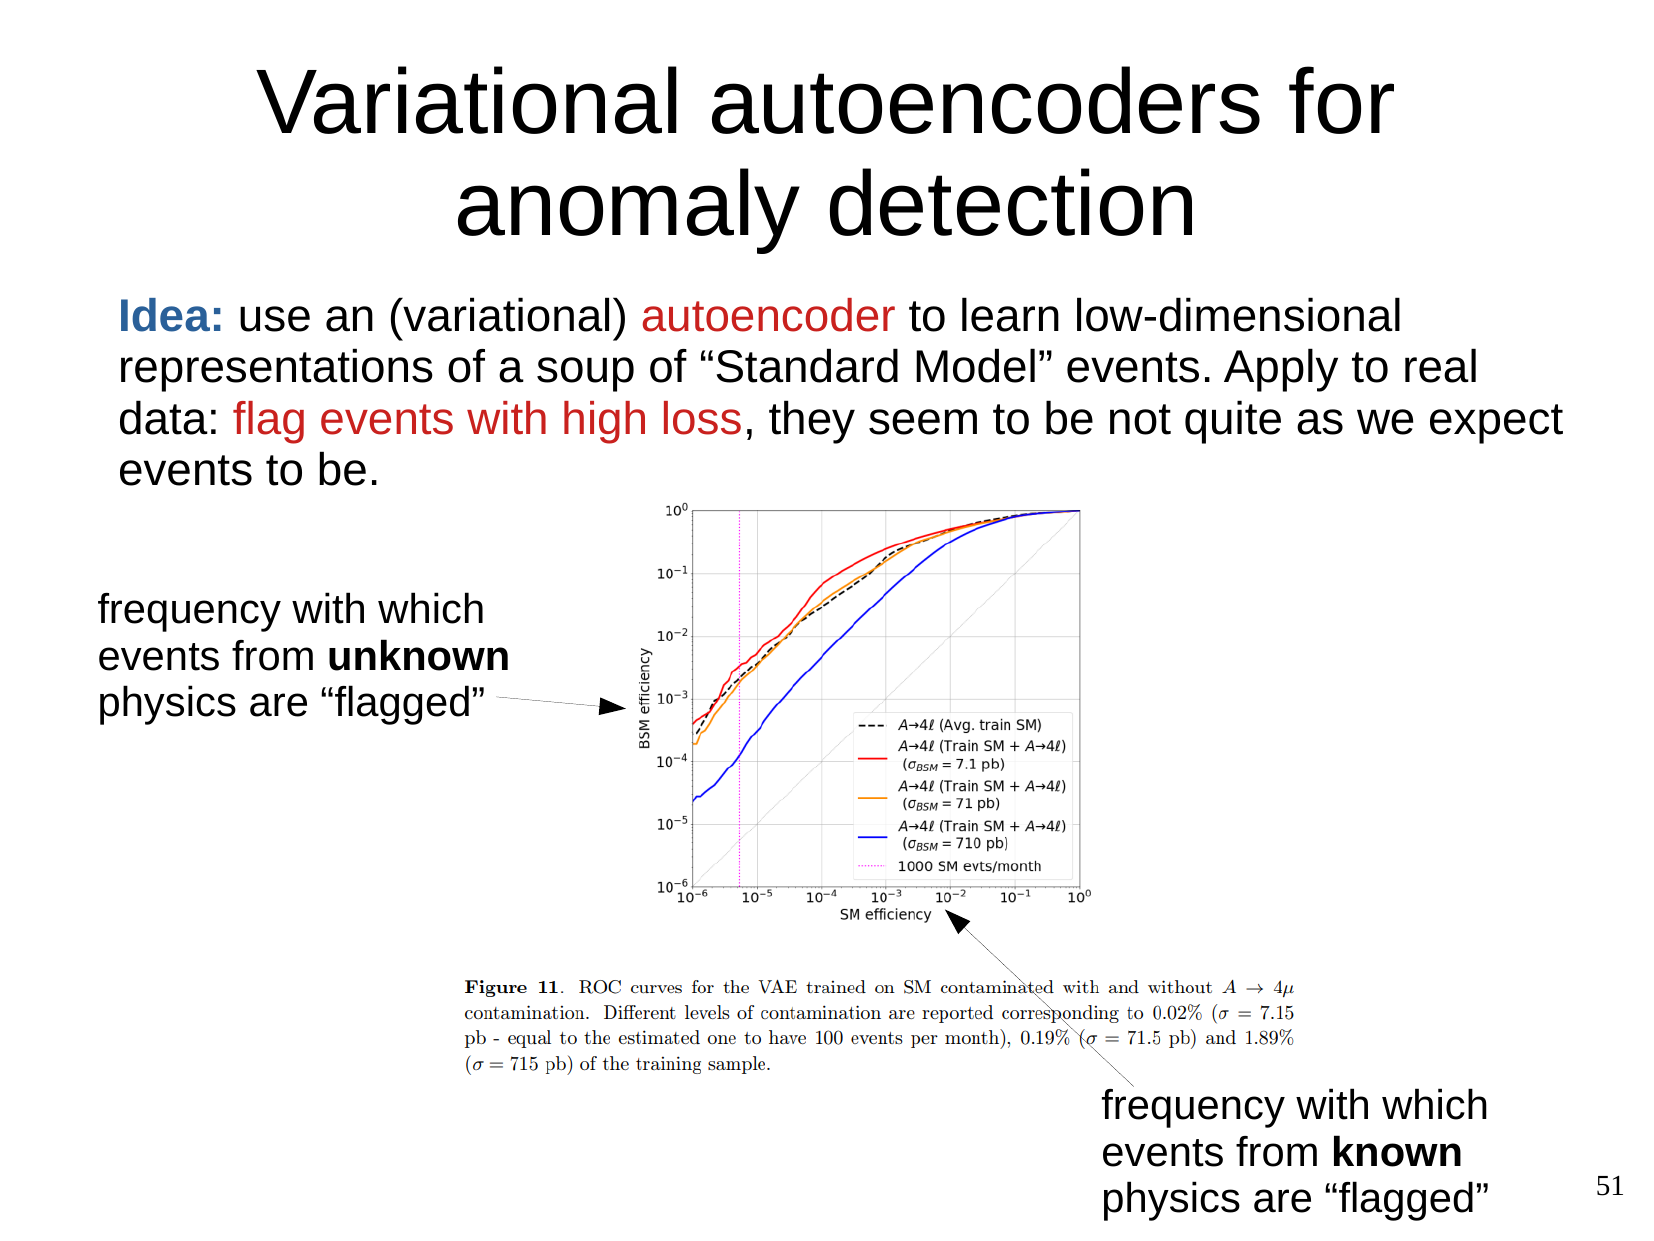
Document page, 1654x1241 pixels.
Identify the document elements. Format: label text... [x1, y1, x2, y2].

picture [425, 448, 1312, 1087]
text_box frequency with which events from unknown physics are “flagged” [82, 578, 567, 733]
text_box frequency with which events from known physics are “flagged” [1086, 1074, 1571, 1230]
title Variational autoencoders for anomaly detection [82, 49, 1571, 257]
list Idea: use an (variational) autoencoder to learn low-dimensional representations of a soup of “Standard Model” events. Apply to real data: flag events with high loss, they seem to be not quite as we expect events to be. [47, 290, 1571, 579]
